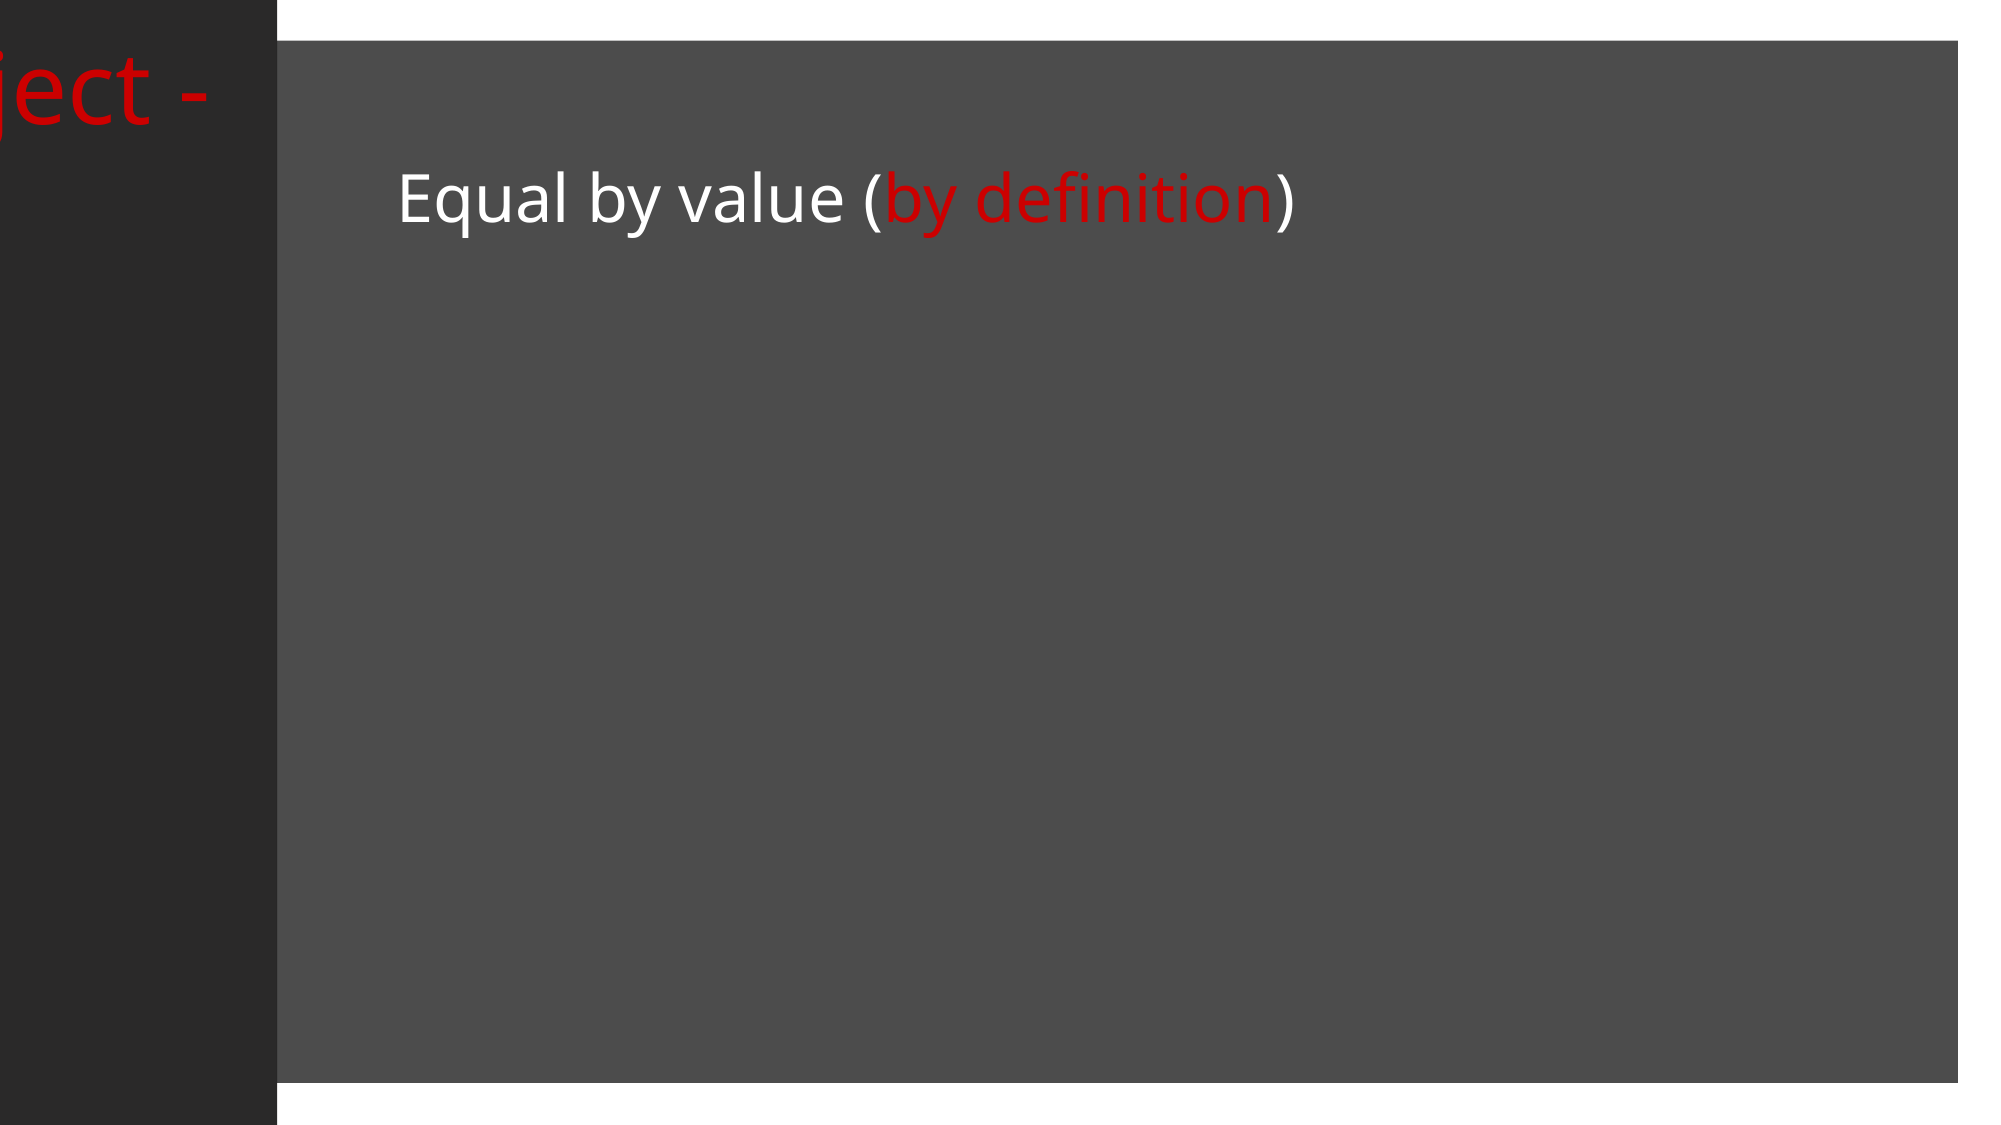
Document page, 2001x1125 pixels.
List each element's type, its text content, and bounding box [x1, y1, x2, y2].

text_box [777, 210, 795, 218]
text_box ----- single value object - [74, 17, 226, 1115]
text_box [721, 210, 738, 218]
text_box [1203, 210, 1222, 218]
text_box [895, 210, 914, 218]
text_box [984, 210, 1003, 218]
text_box [599, 210, 618, 218]
text_box [524, 210, 541, 218]
text_box [485, 210, 503, 218]
text_box [443, 210, 462, 218]
text_box Equal by value (by definition) [381, 28, 1660, 210]
text_box [0, 0, 1958, 1125]
